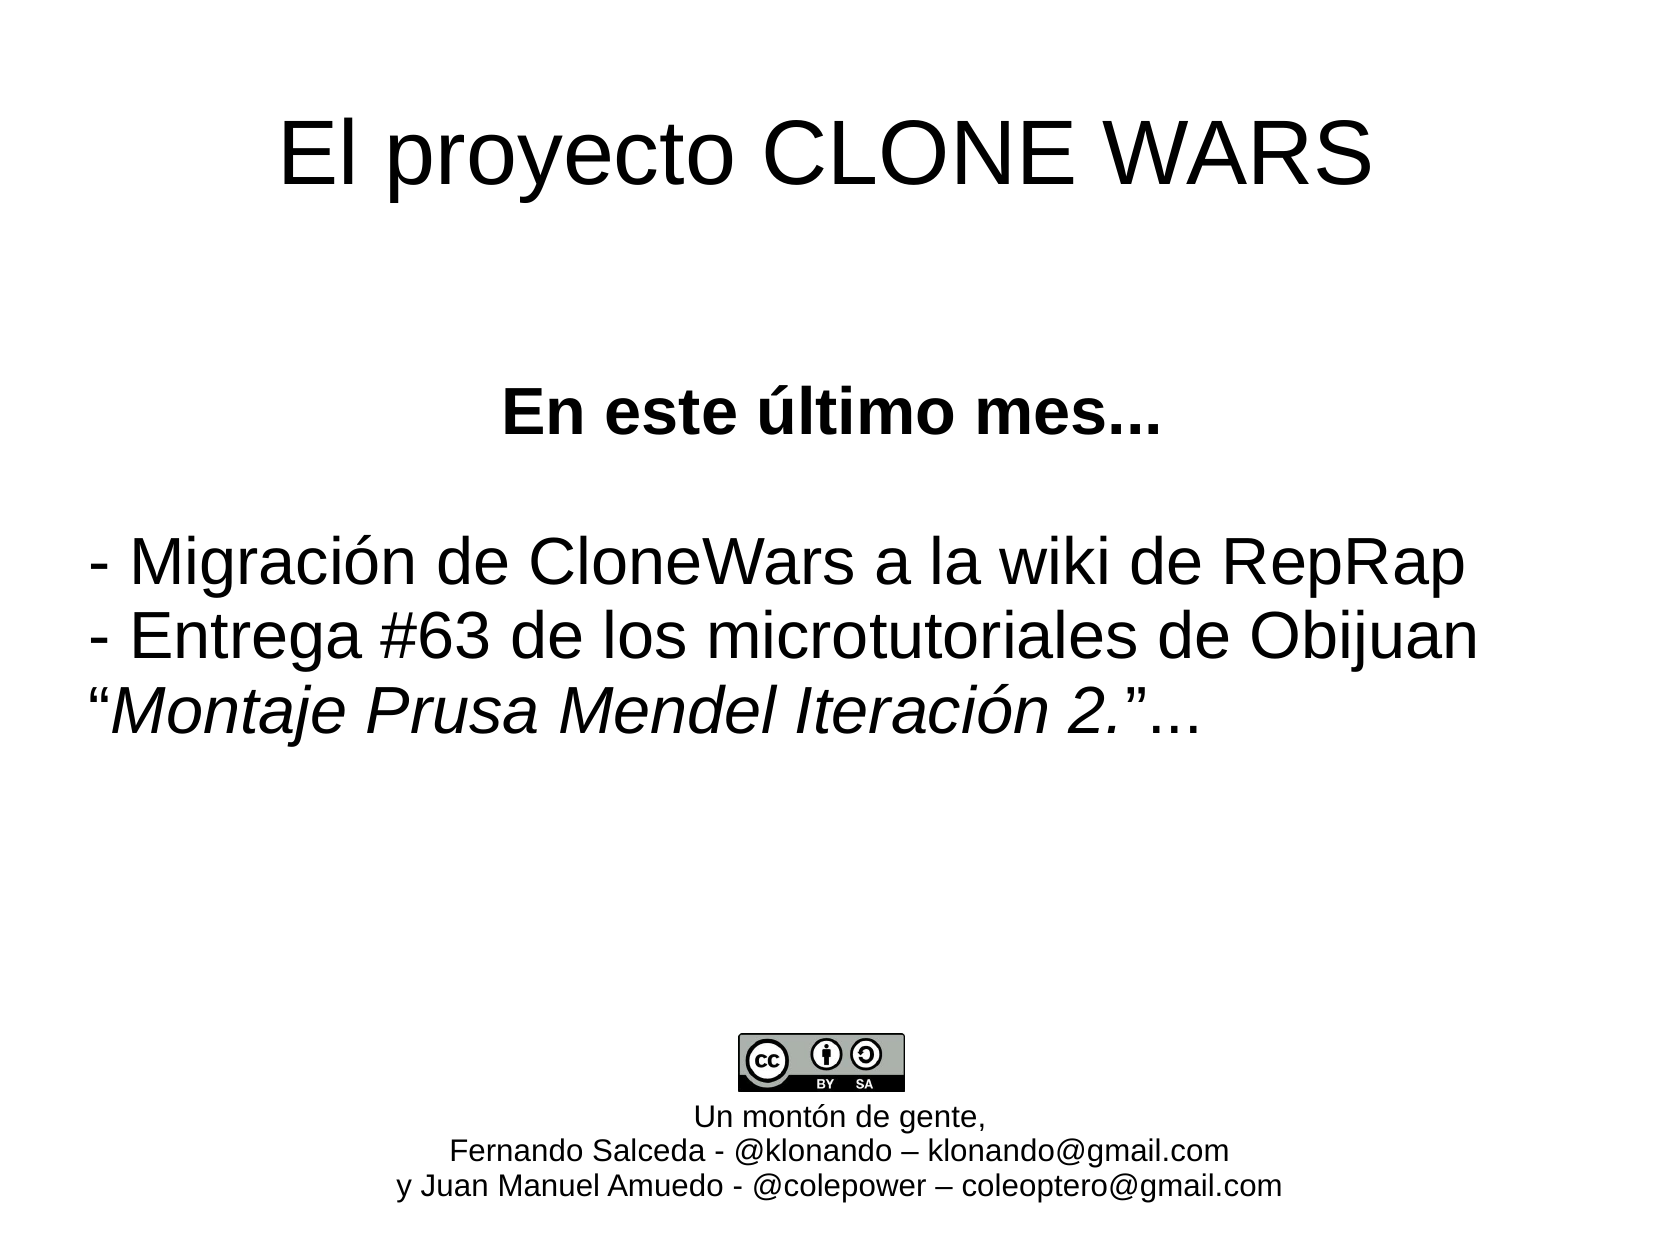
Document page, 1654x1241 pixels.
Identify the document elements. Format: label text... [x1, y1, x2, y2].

text_box Un montón de gente, Fernando Salceda - @klonando – klonando@gmail.com y Juan Manuel Amuedo - @colepower – coleoptero@gmail.com [381, 1091, 1300, 1211]
picture [738, 1033, 905, 1091]
title El proyecto CLONE WARS [82, 49, 1571, 257]
subtitle En este último mes... - Migración de CloneWars a la wiki de RepRap - Entrega #63 de los microtutoriales de Obijuan “Montaje Prusa Mendel Iteración 2.”... [88, 295, 1577, 827]
